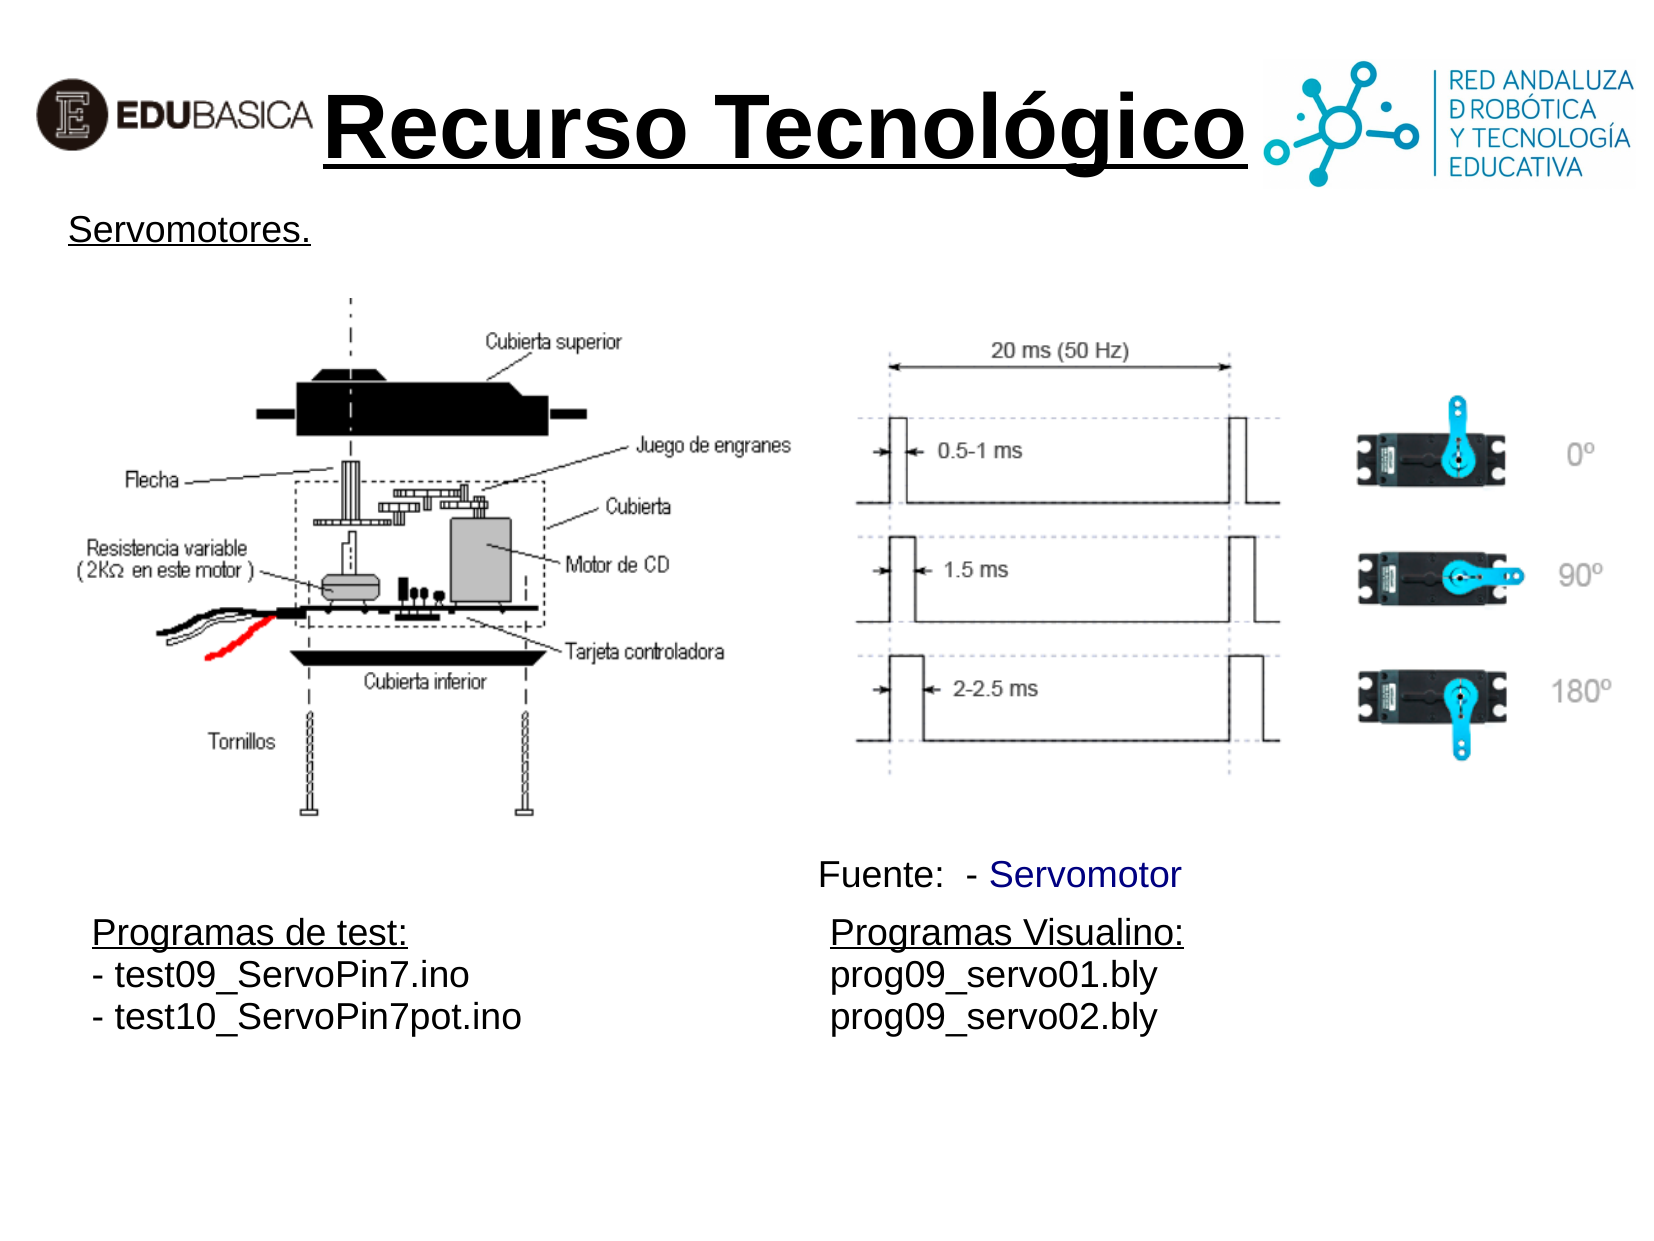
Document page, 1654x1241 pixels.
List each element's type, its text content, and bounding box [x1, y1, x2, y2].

text_box Servomotores. [53, 200, 718, 258]
picture [35, 77, 316, 154]
text_box Fuente: - Servomotor [803, 846, 1545, 945]
text_box Programas de test: Programas Visualino: - test09_ServoPin7.ino prog09_servo01.bly - test10_ServoPin7pot.ino prog09_servo02.bly [76, 903, 1595, 1129]
title Recurso Tecnológico [41, 23, 1530, 231]
picture [1263, 59, 1636, 190]
picture [59, 298, 1654, 827]
